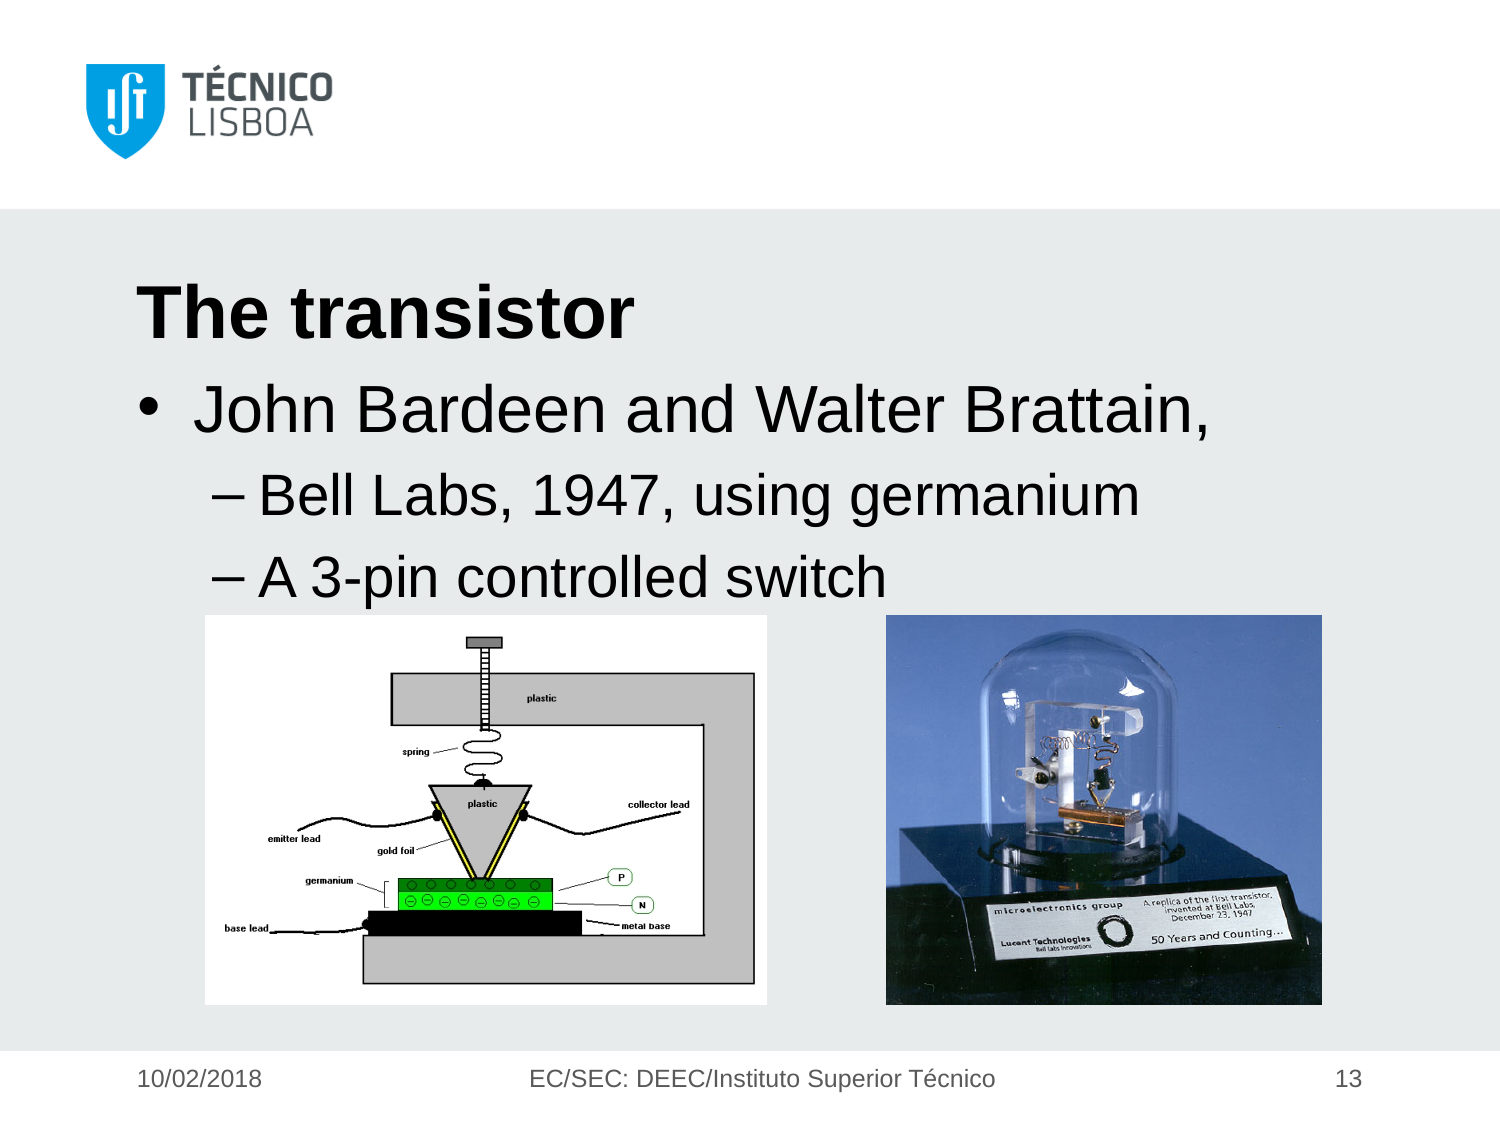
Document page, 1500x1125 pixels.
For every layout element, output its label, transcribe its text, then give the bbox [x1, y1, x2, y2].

footer EC/SEC: DEEC/Instituto Superior Técnico [512, 1052, 1021, 1103]
slide_number 10/02/2018 [121, 1052, 425, 1103]
title The transistor [121, 237, 1378, 358]
slide_number <number> [1077, 1052, 1378, 1103]
list John Bardeen and Walter Brattain, Bell Labs, 1947, using germanium A 3-pin controlled switch [121, 358, 1378, 1005]
picture [0, 0, 1500, 1125]
